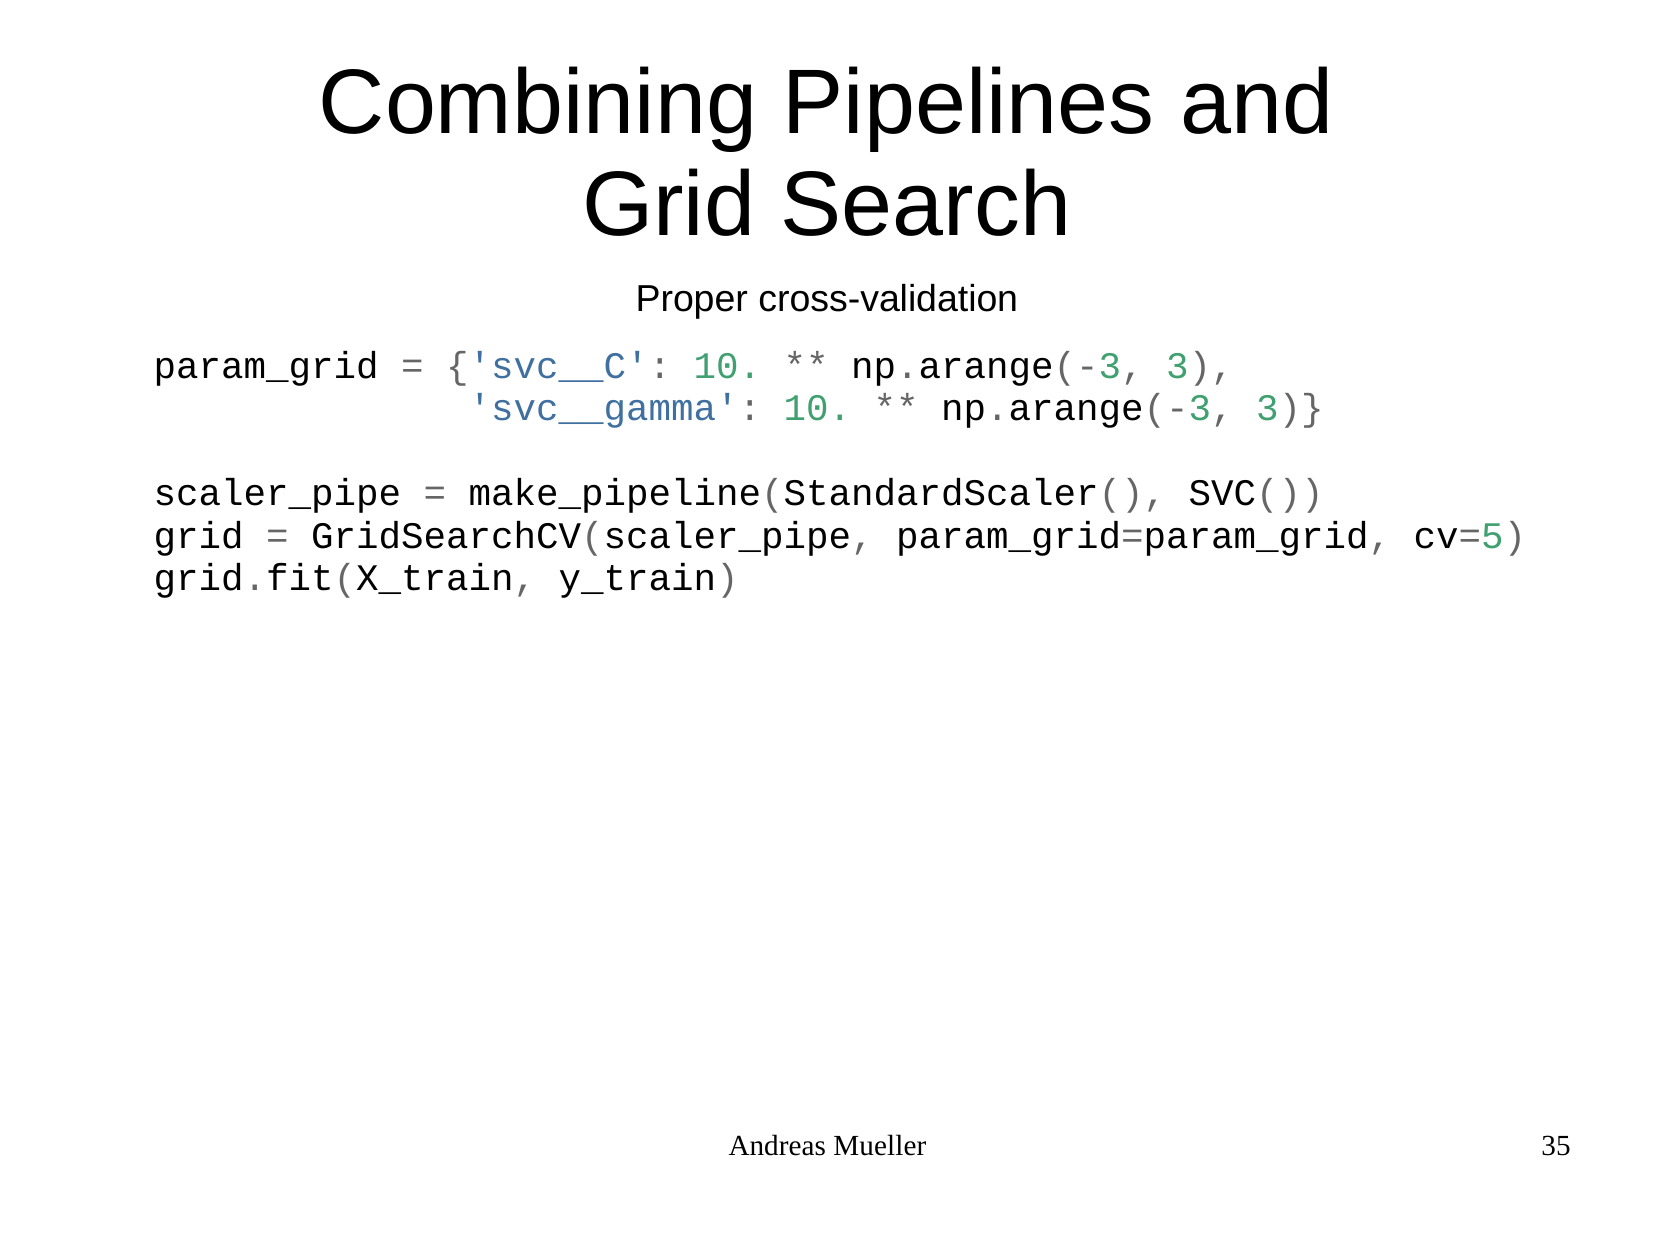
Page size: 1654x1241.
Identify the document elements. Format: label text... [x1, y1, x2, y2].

title Combining Pipelines and Grid Search [82, 49, 1571, 257]
text_box param_grid = {'svc__C': 10. ** np.arange(-3, 3), 'svc__gamma': 10. ** np.arange(-3, 3)} scaler_pipe = make_pipeline(StandardScaler(), SVC()) grid = GridSearchCV(scaler_pipe, param_grid=param_grid, cv=5) grid.fit(X_train, y_train) [153, 347, 1621, 647]
text_box Proper cross-validation [586, 270, 1067, 328]
